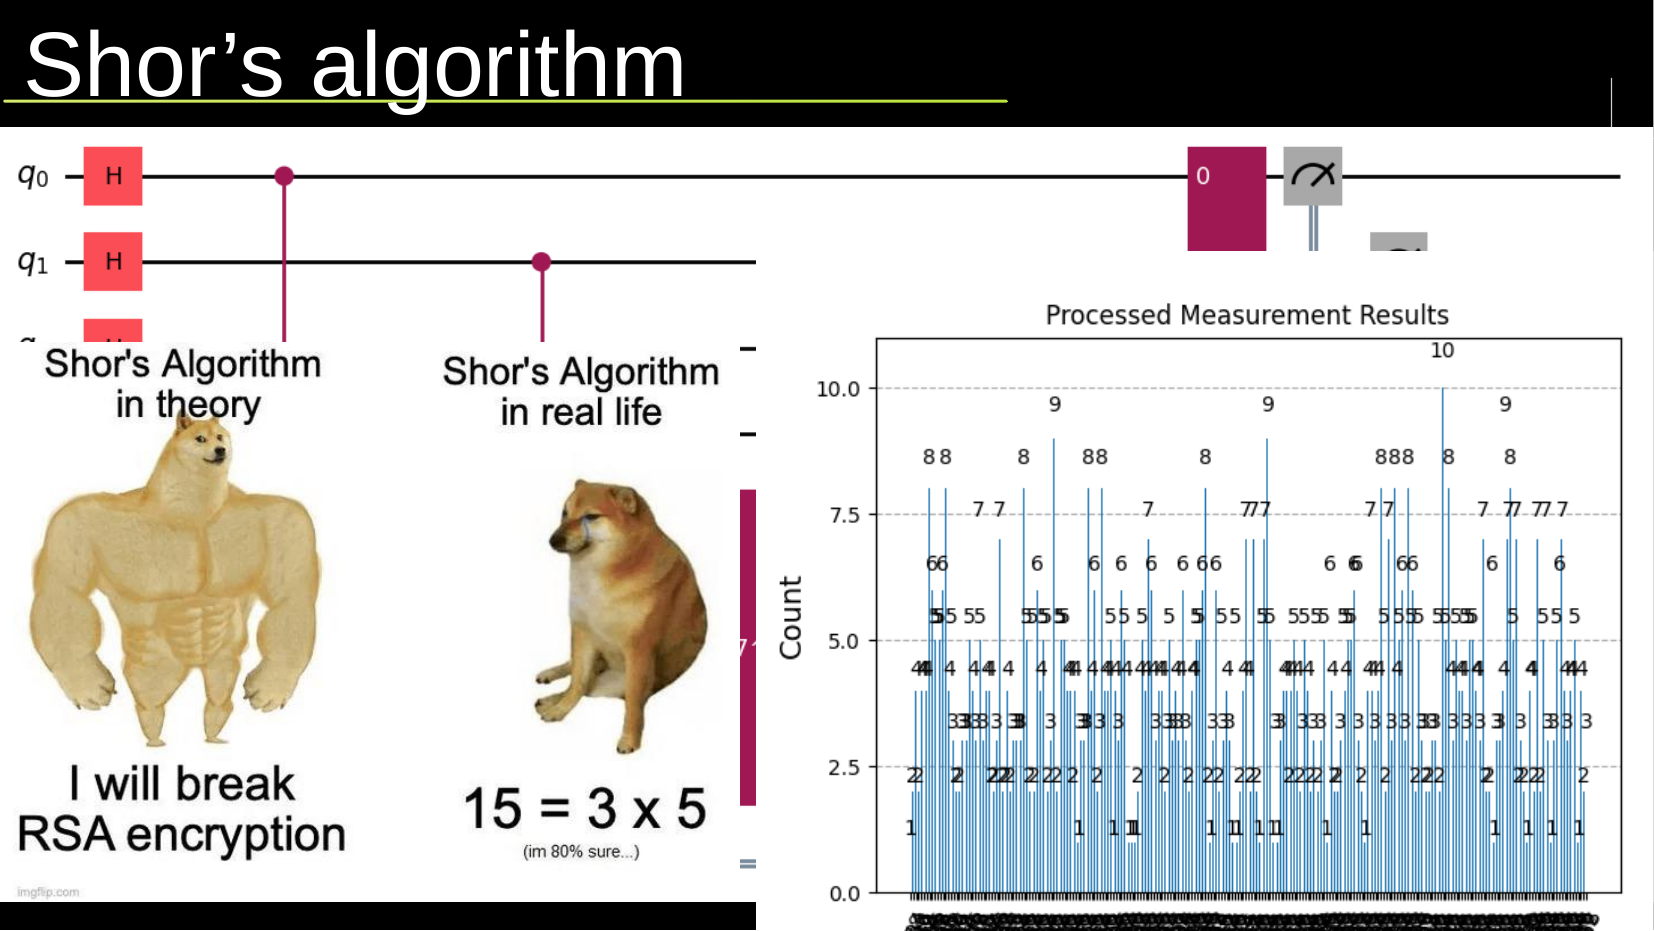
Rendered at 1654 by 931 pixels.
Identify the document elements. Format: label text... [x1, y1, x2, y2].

title Shor’s algorithm [23, 11, 1589, 119]
picture [0, 127, 1654, 931]
